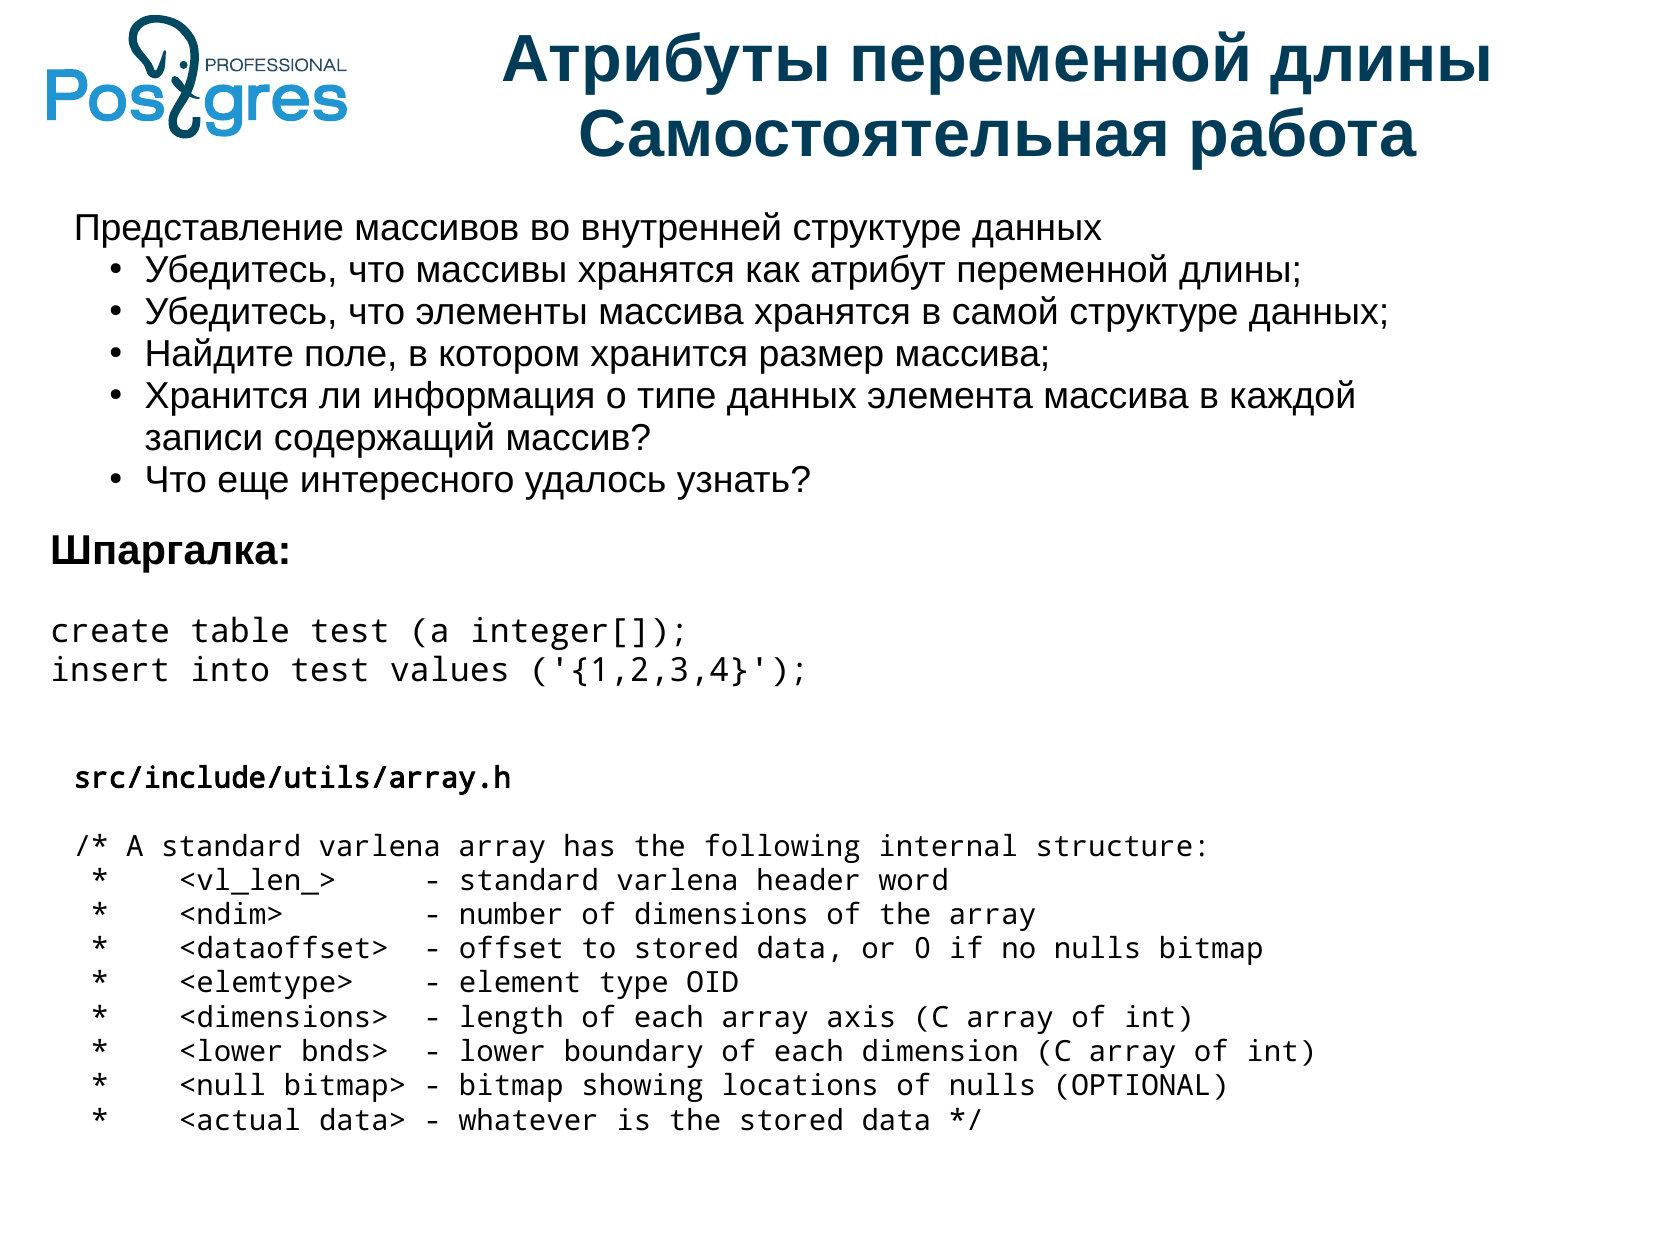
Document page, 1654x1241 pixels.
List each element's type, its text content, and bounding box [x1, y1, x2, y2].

text_box src/include/utils/array.h /* A standard varlena array has the following internal structure: * <vl_len_> - standard varlena header word * <ndim> - number of dimensions of the array * <dataoffset> - offset to stored data, or 0 if no nulls bitmap * <elemtype> - element type OID * <dimensions> - length of each array axis (C array of int) * <lower bnds> - lower boundary of each dimension (C array of int) * <null bitmap> - bitmap showing locations of nulls (OPTIONAL) * <actual data> - whatever is the stored data */ [59, 752, 1359, 1146]
text_box Шпаргалка: create table test (a integer[]); insert into test values ('{1,2,3,4}'); [35, 519, 1654, 697]
title Атрибуты переменной длины Самостоятельная работа [389, 20, 1607, 171]
text_box Представление массивов во внутренней структуре данных Убедитесь, что массивы хранятся как атрибут переменной длины; Убедитесь, что элементы массива хранятся в самой структуре данных; Найдите поле, в котором хранится размер массива; Хранится ли информация о типе данных элемента массива в каждой записи содержащий массив? Что еще интересного удалось узнать? [59, 199, 1404, 508]
